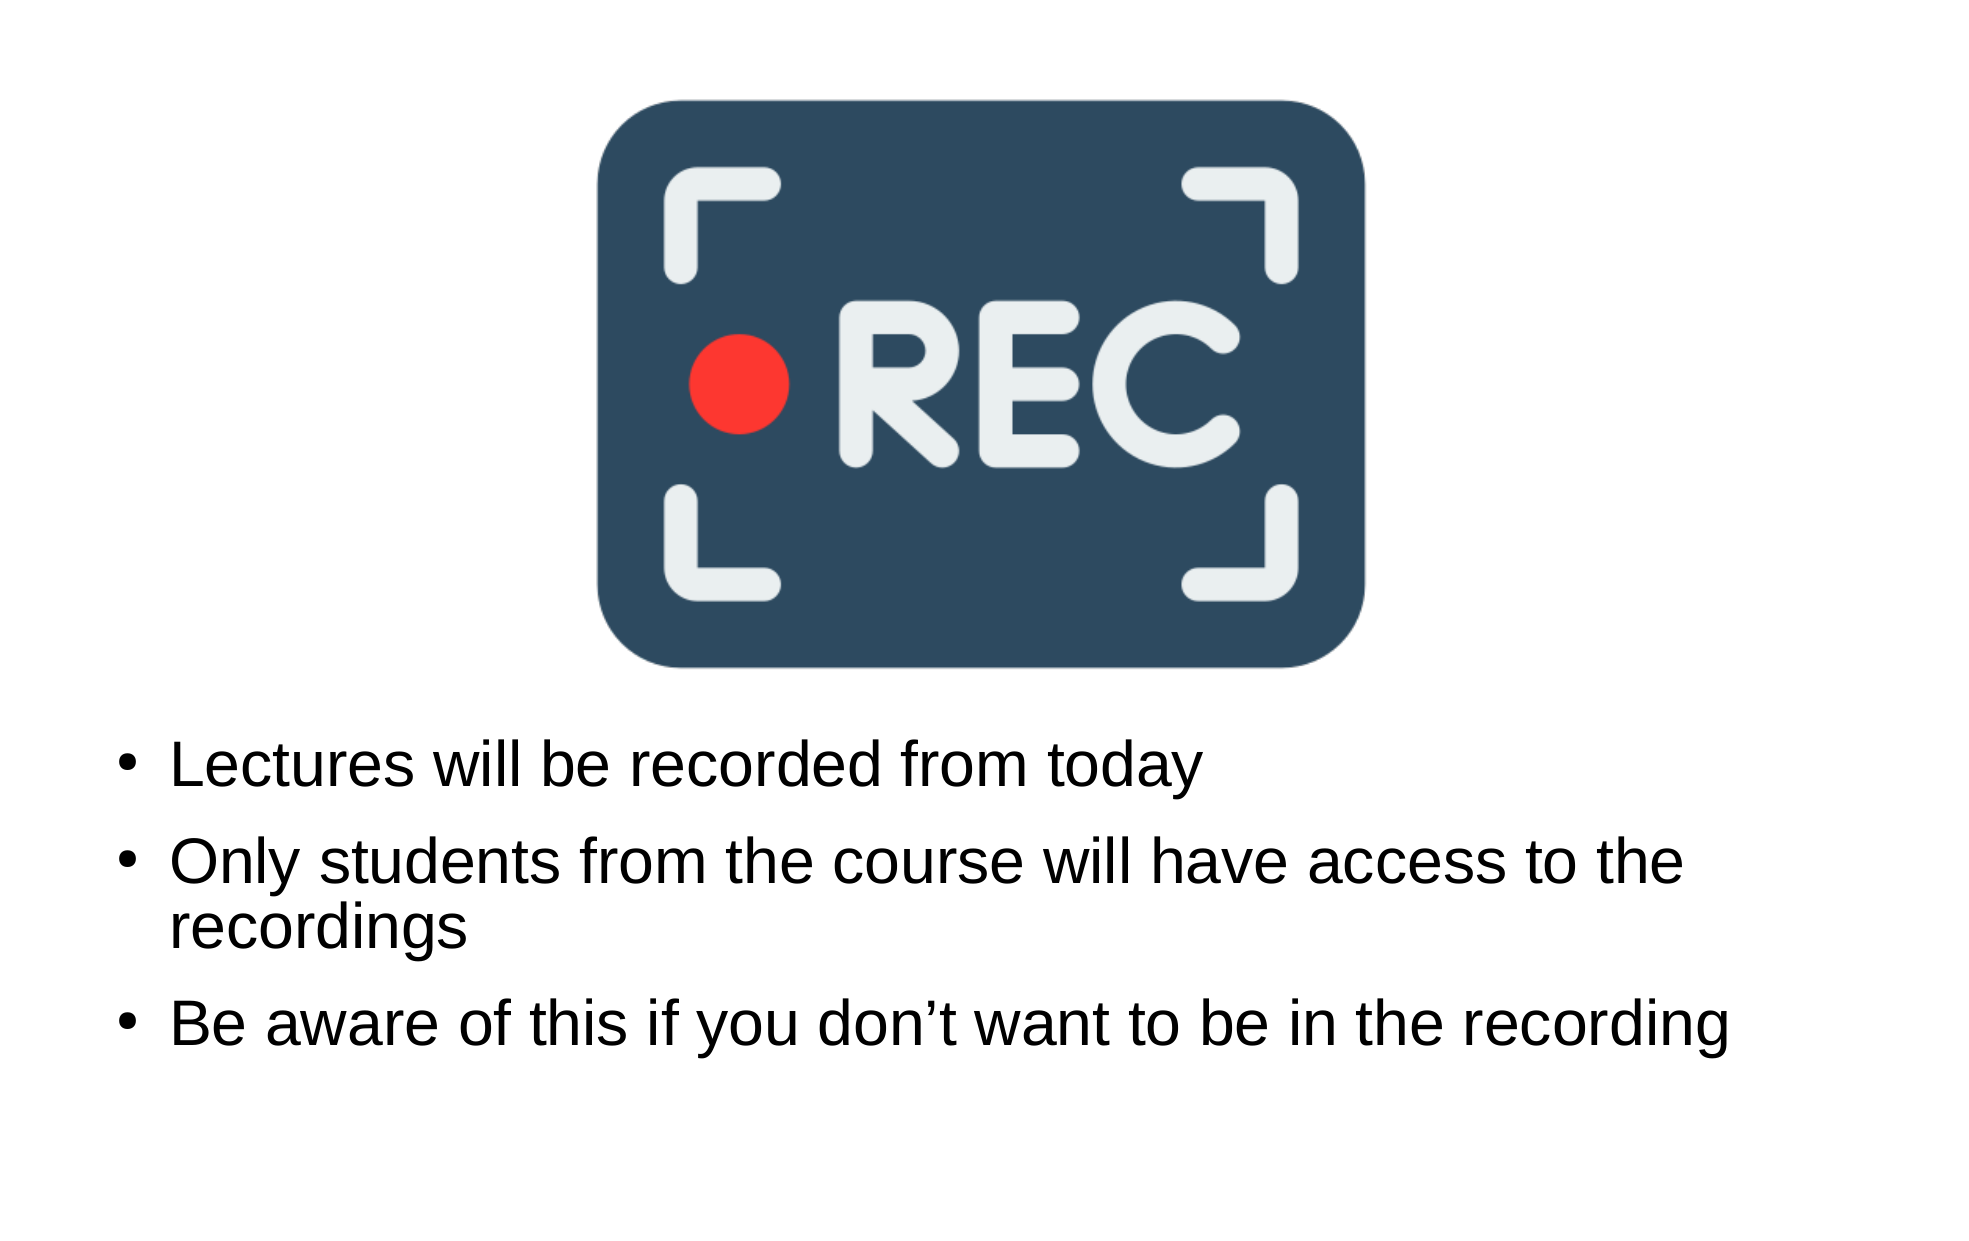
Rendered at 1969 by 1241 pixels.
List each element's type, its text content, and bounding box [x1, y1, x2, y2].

list Lectures will be recorded from today Only students from the course will have access to the recordings Be aware of this if you don’t want to be in the recording [98, 735, 1861, 1081]
picture [581, 0, 1382, 735]
